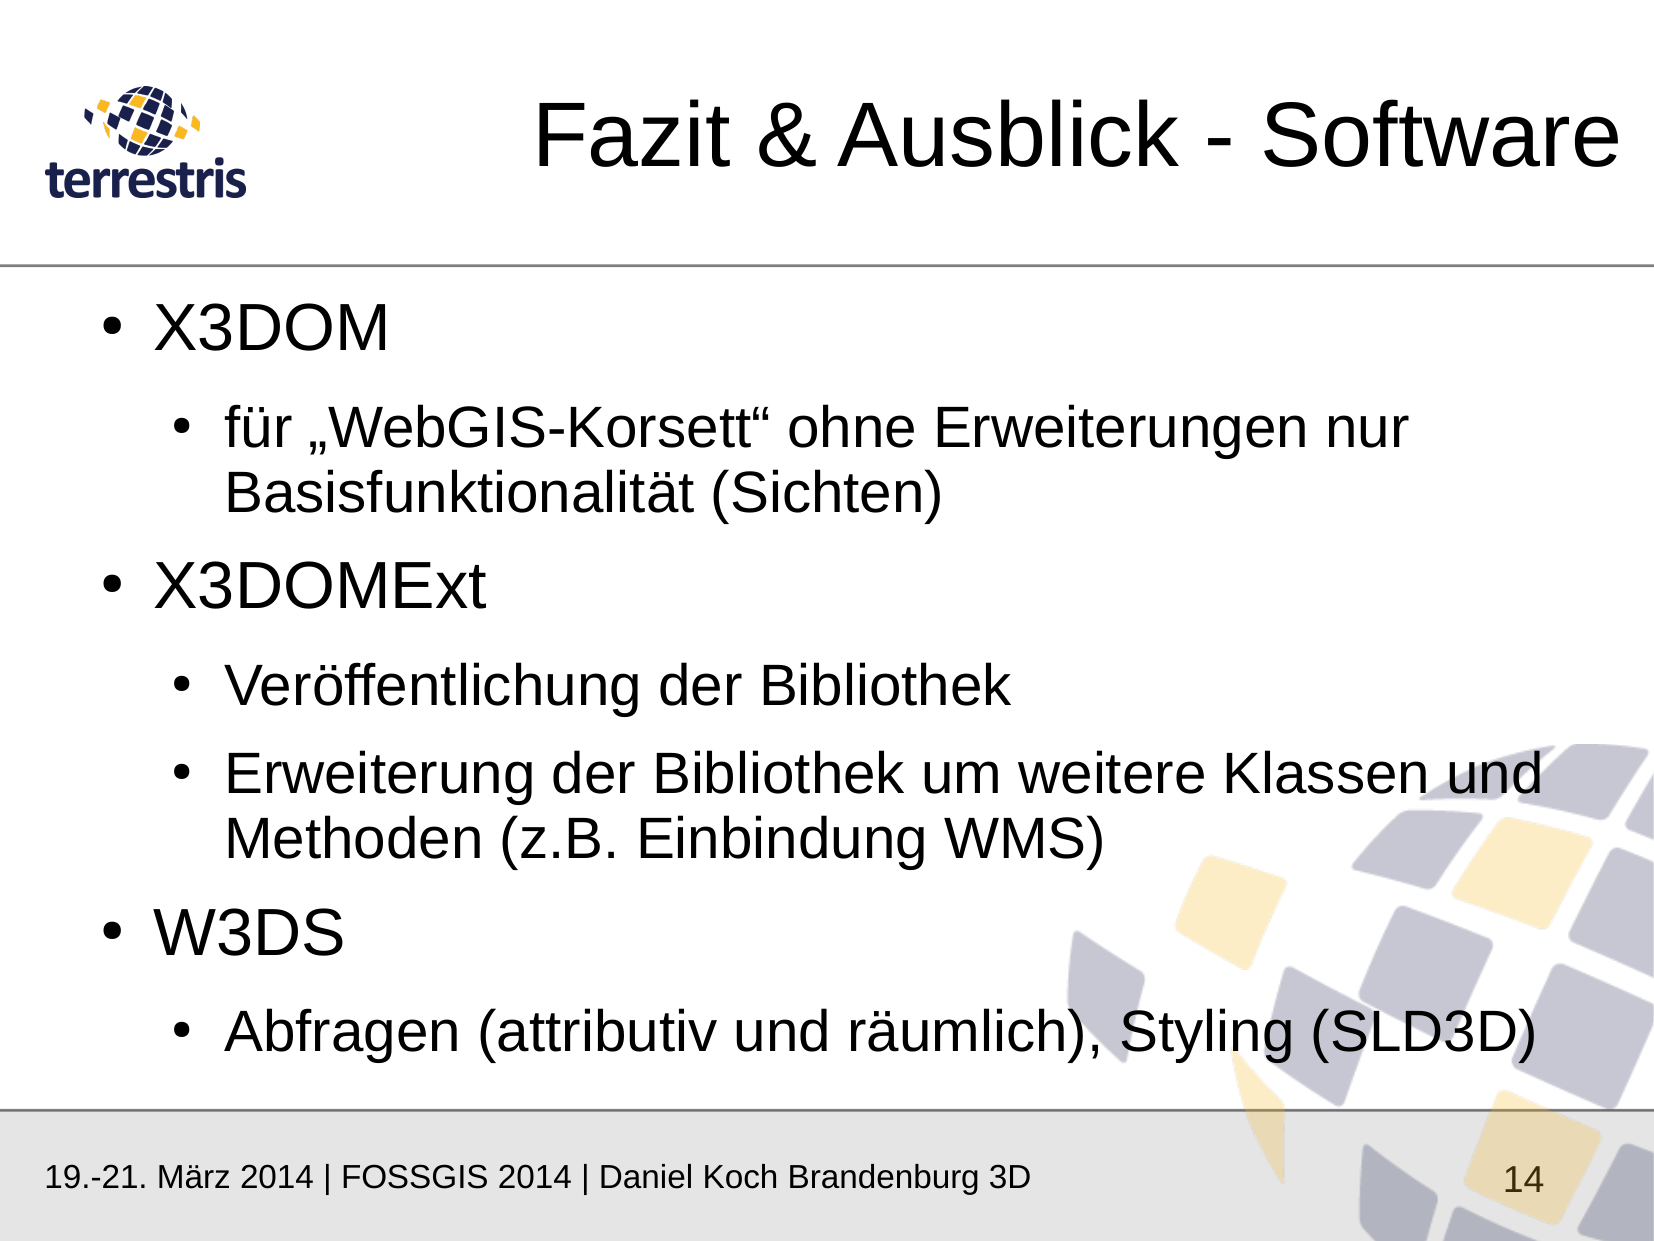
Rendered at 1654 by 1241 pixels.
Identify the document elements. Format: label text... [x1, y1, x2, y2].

picture [45, 86, 246, 198]
picture [1037, 744, 1654, 1241]
list X3DOM für „WebGIS-Korsett“ ohne Erweiterungen nur Basisfunktionalität (Sichten) X3DOMExt Veröffentlichung der Bibliothek Erweiterung der Bibliothek um weitere Klassen und Methoden (z.B. Einbindung WMS) W3DS Abfragen (attributiv und räumlich), Styling (SLD3D) [82, 290, 1571, 1010]
title Fazit & Ausblick - Software [295, 31, 1624, 239]
